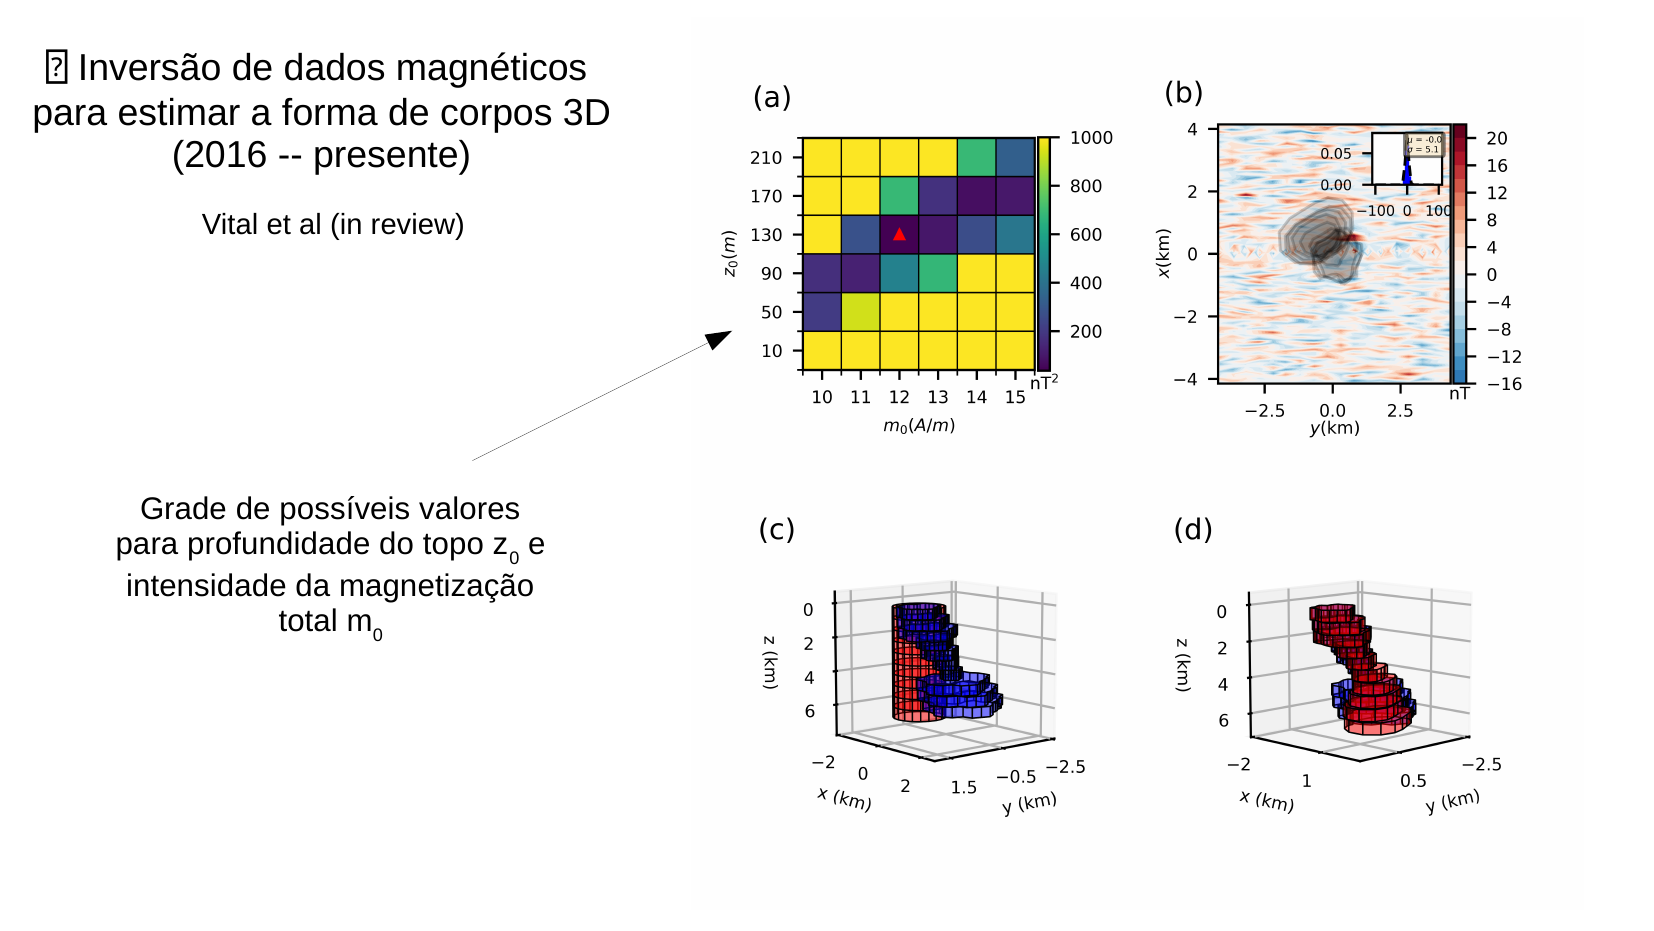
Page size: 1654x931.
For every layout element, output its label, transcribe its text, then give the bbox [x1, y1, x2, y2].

picture [691, 17, 1584, 910]
text_box Grade de possíveis valores para profundidade do topo z0 e intensidade da magnetização total m0 [94, 484, 567, 721]
text_box ⍰ Inversão de dados magnéticos para estimar a forma de corpos 3D (2016 -- presente) [17, 32, 626, 213]
text_box Vital et al (in review) [85, 200, 582, 249]
